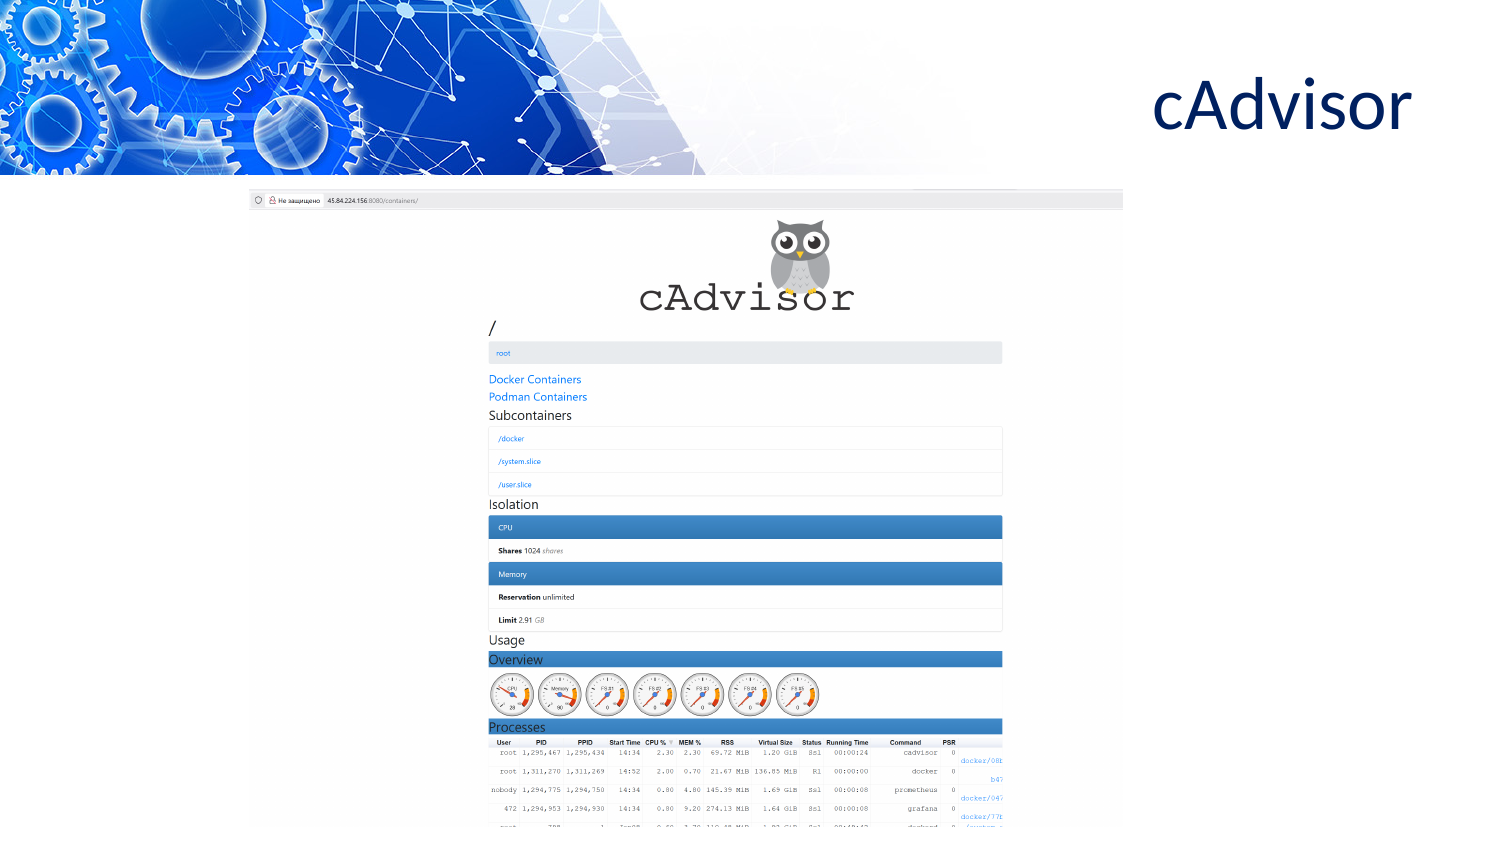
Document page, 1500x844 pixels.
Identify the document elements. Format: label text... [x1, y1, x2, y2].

title cAdvisor [73, 36, 1429, 162]
picture [0, 0, 1500, 844]
